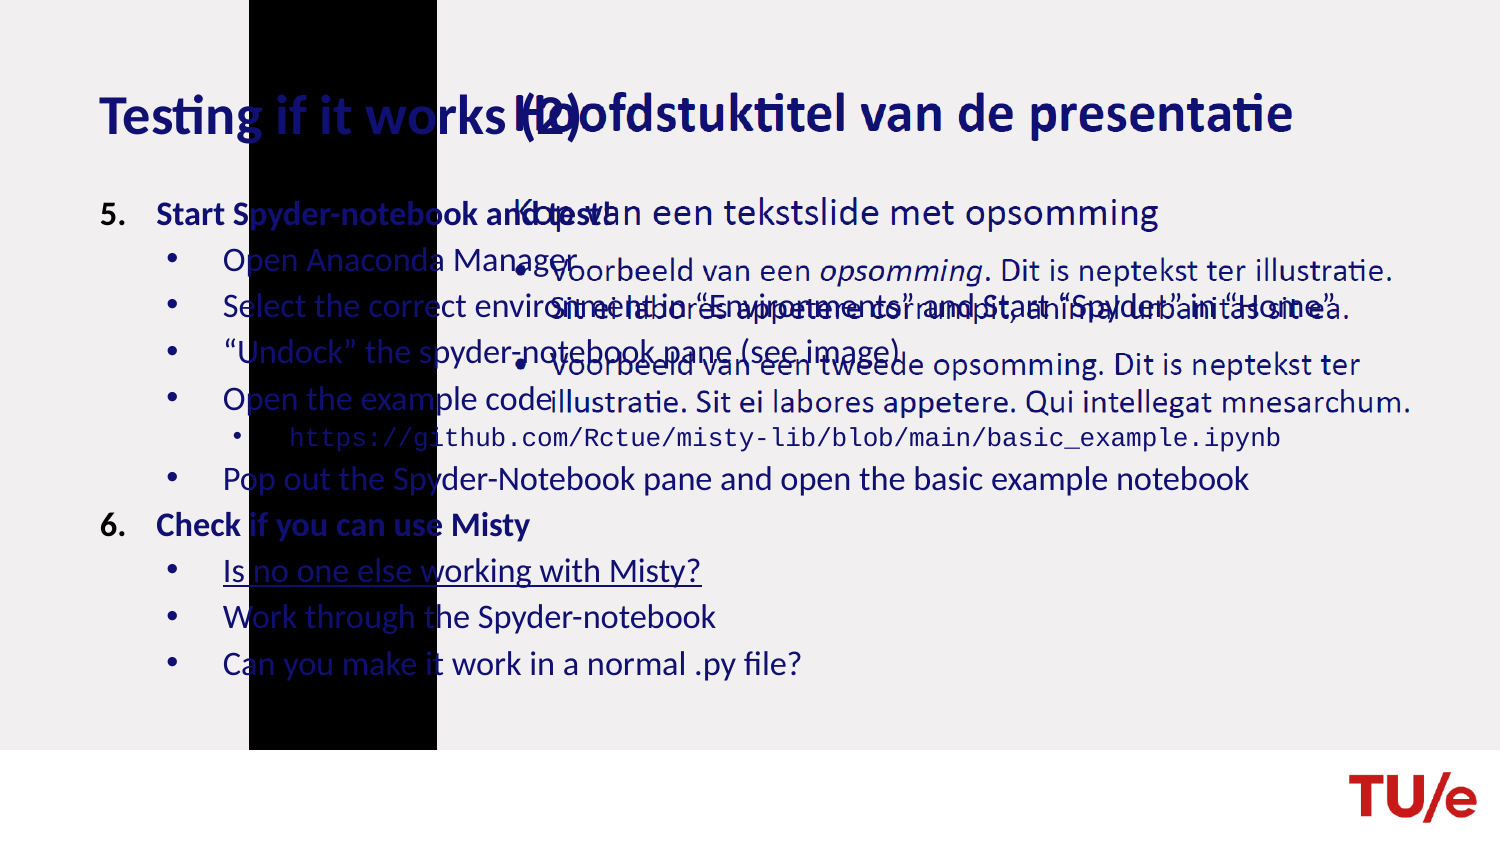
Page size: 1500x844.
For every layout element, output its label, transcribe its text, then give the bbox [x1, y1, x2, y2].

title Testing if it works (2) [99, 89, 1400, 155]
list Start Spyder-notebook and test! Open Anaconda Manager Select the correct environment in “Environments” and Start “Spyder” in “Home” “Undock” the spyder-notebook pane (see image) Open the example code https://github.com/Rctue/misty-lib/blob/main/basic_example.ipynb Pop out the Spyder-Notebook pane and open the basic example notebook Check if you can use Misty Is no one else working with Misty? Work through the Spyder-notebook Can you make it work in a normal .py file? [100, 194, 1400, 750]
